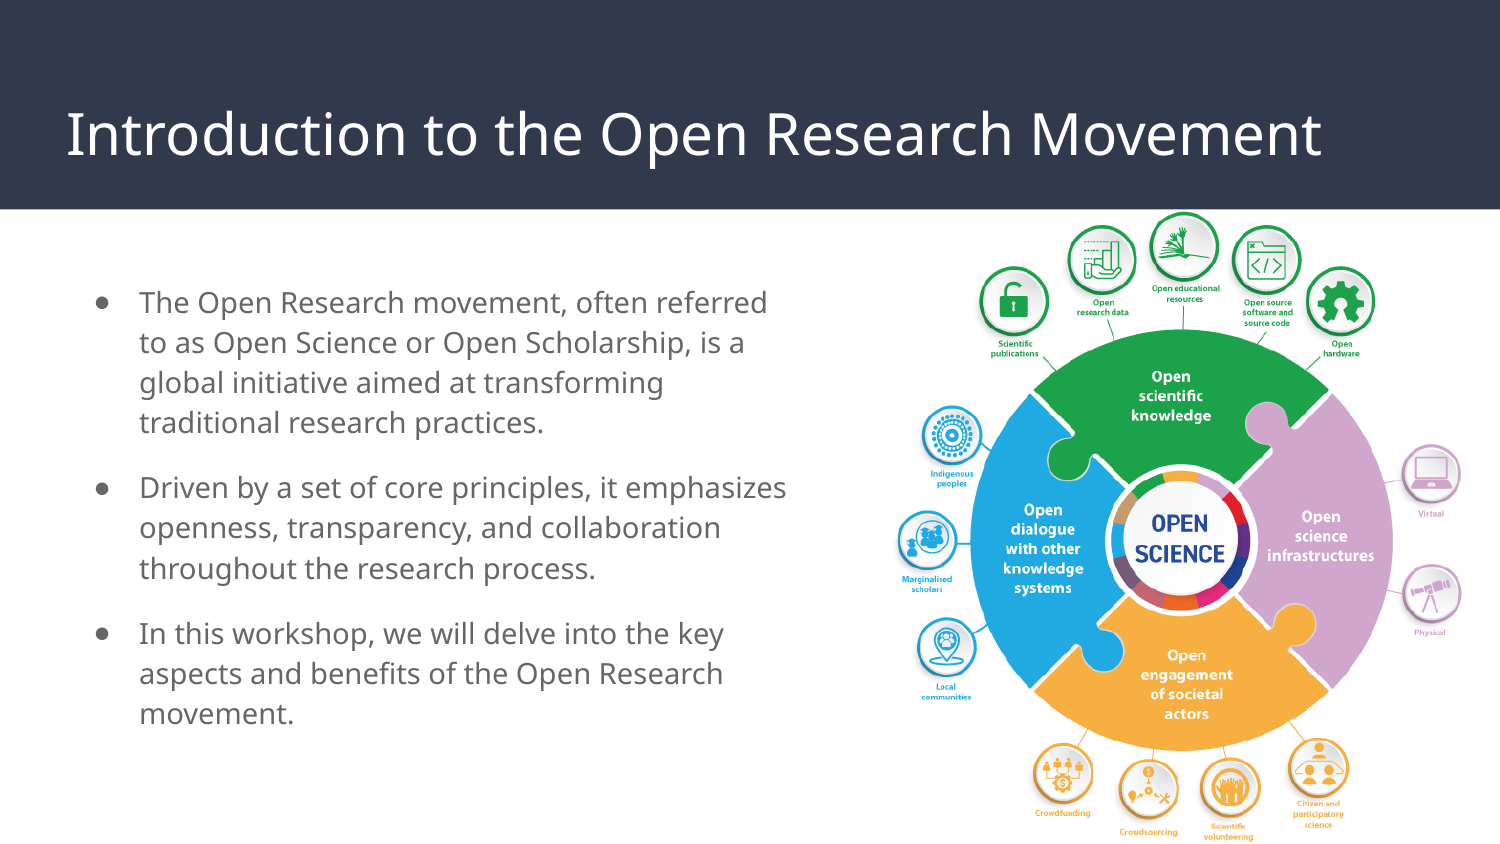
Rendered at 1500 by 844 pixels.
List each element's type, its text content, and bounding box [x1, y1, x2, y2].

text_box The Open Research movement, often referred to as Open Science or Open Scholarship, is a global initiative aimed at transforming traditional research practices. Driven by a set of core principles, it emphasizes openness, transparency, and collaboration throughout the research process. In this workshop, we will delve into the key aspects and benefits of the Open Research movement. [49, 263, 812, 792]
picture [856, 155, 1500, 844]
title Introduction to the Open Research Movement [51, 82, 1449, 185]
